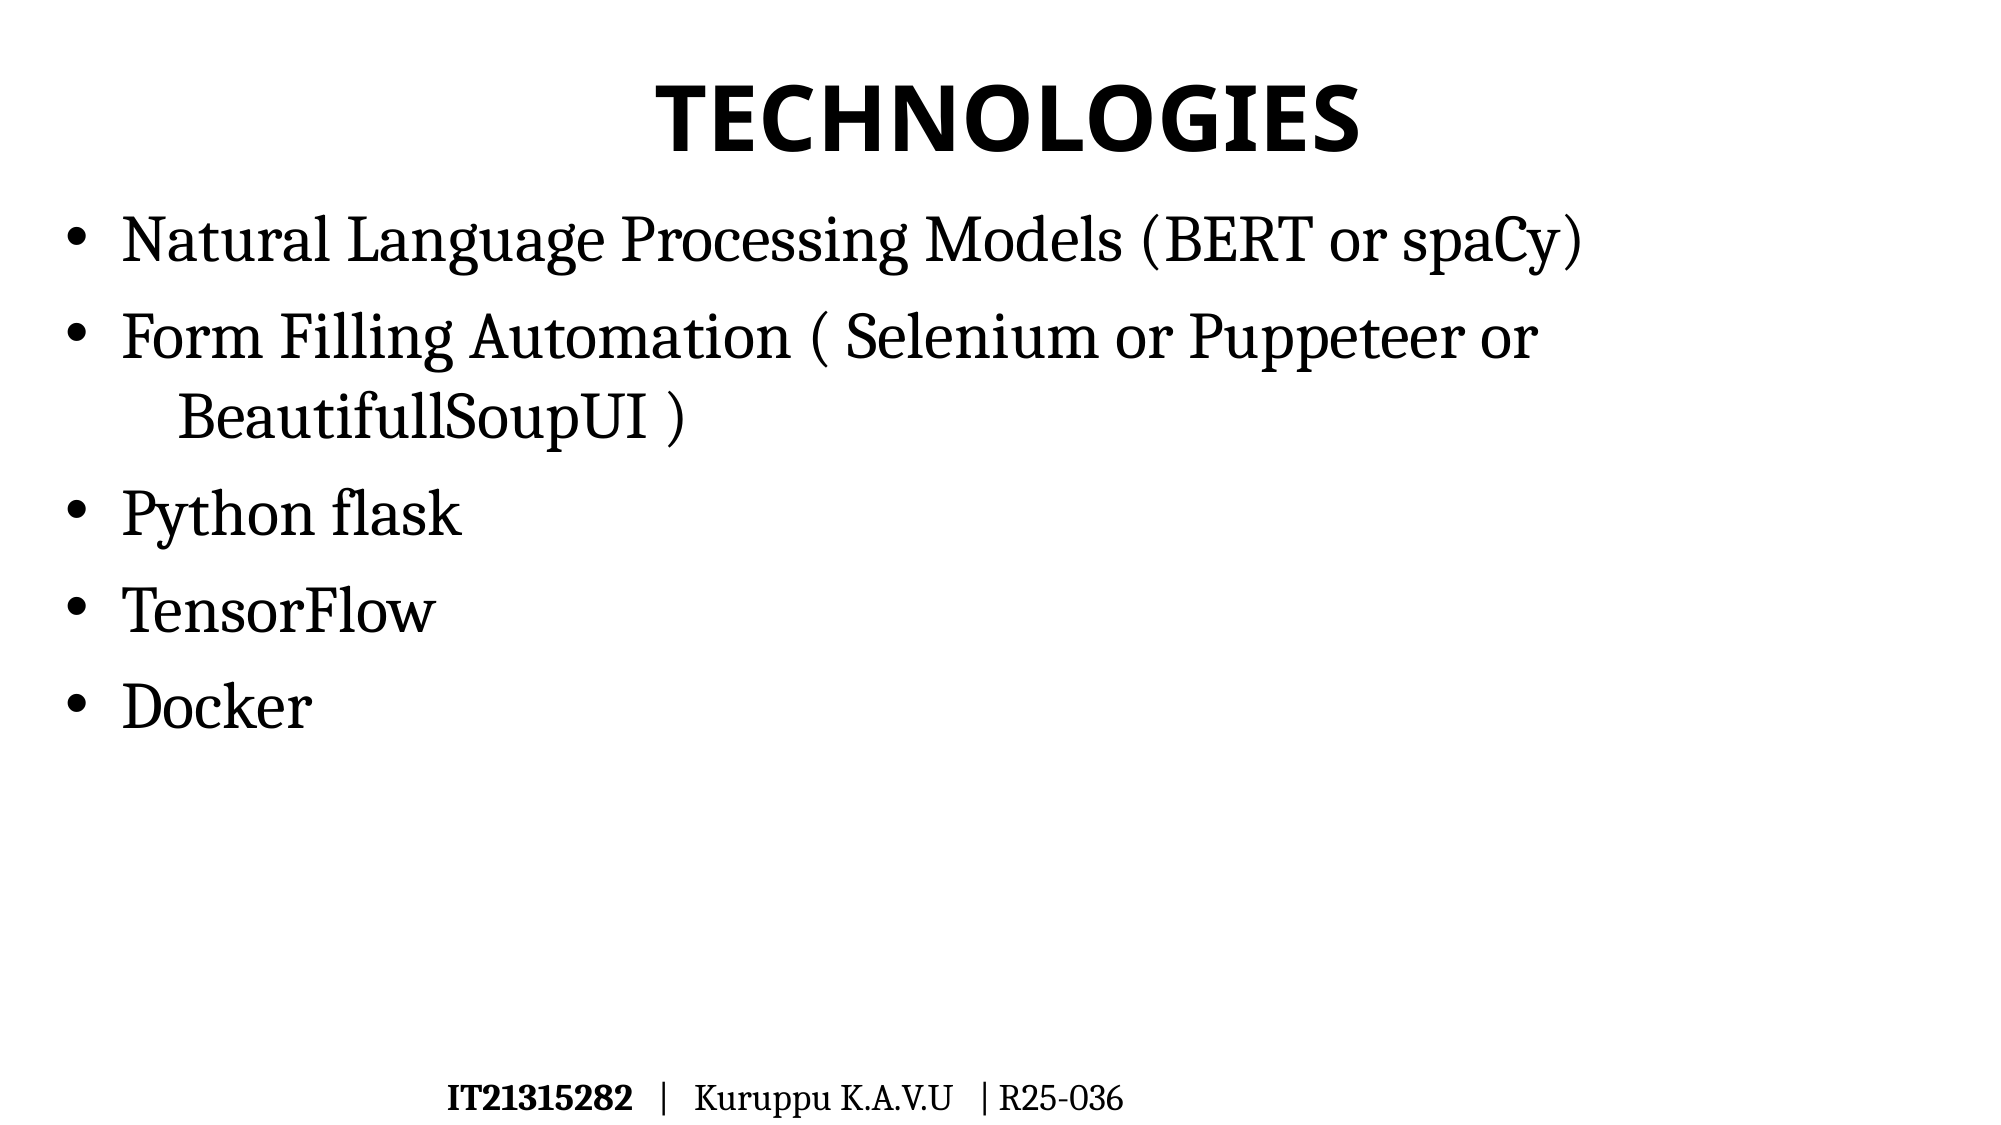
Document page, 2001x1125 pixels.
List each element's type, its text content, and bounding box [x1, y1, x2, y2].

title TECHNOLOGIES [50, 50, 1967, 180]
list Natural Language Processing Models (BERT or spaCy) Form Filling Automation ( Selenium or Puppeteer or BeautifullSoupUI ) Python flask TensorFlow Docker [50, 187, 1967, 1038]
text_box IT21315282 | Kuruppu K.A.V.U | R25-036 [432, 1065, 1550, 1125]
